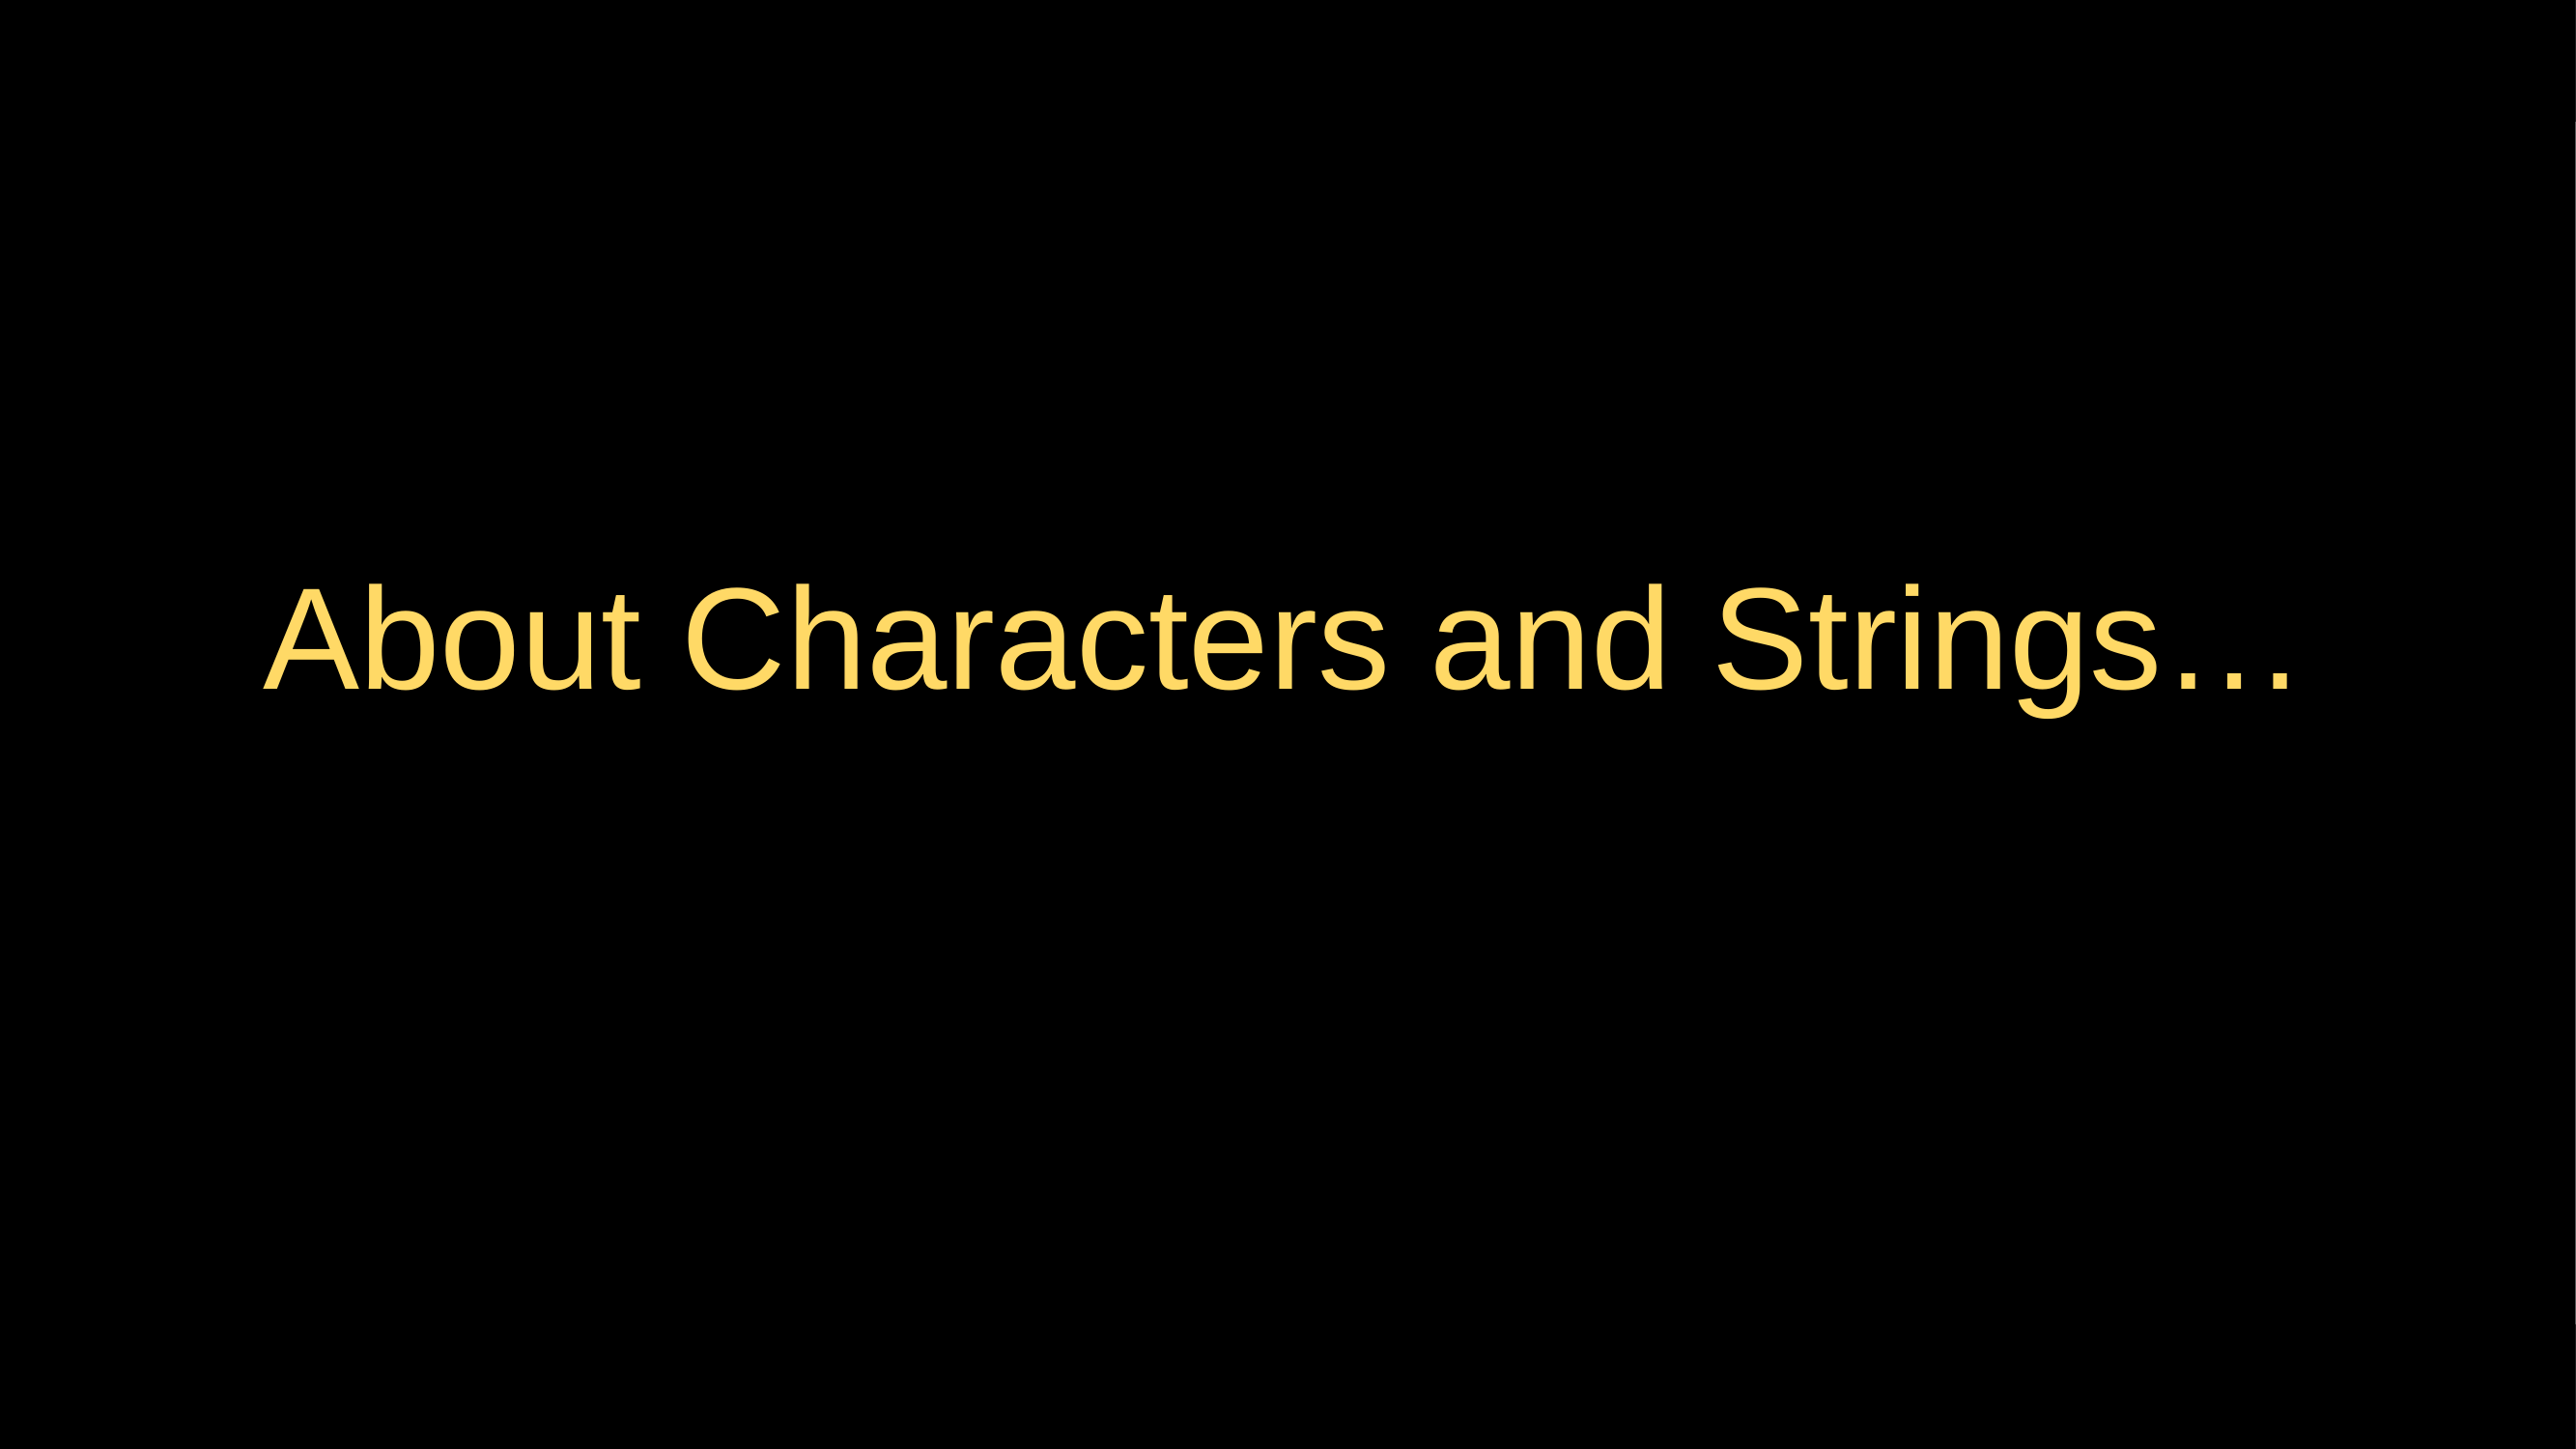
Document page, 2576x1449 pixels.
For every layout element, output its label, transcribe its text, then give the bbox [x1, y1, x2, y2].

title About Characters and Strings… [183, 243, 2391, 733]
